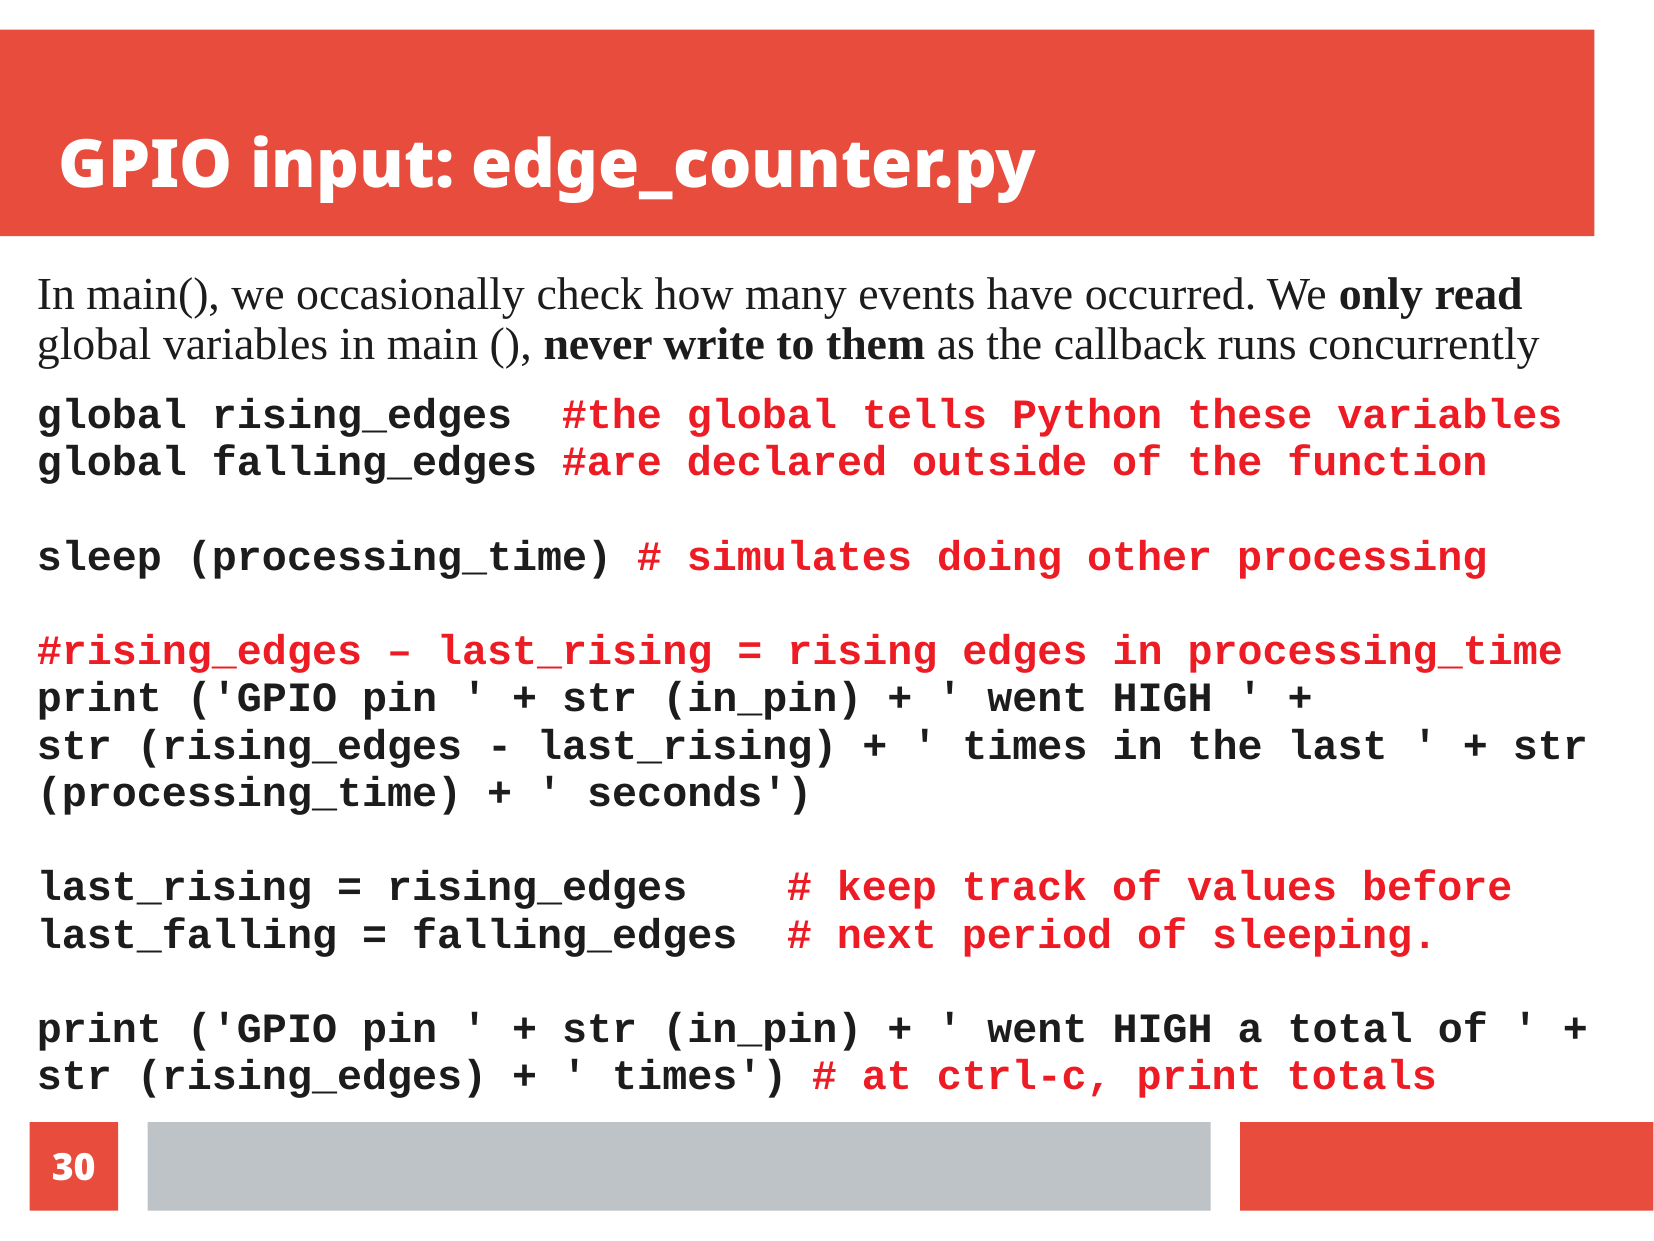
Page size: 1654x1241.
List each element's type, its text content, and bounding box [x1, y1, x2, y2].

title GPIO input: edge_counter.py [59, 59, 1595, 207]
list In main(), we occasionally check how many events have occurred. We only read global variables in main (), never write to them as the callback runs concurrently global rising_edges #the global tells Python these variables global falling_edges #are declared outside of the function sleep (processing_time) # simulates doing other processing #rising_edges – last_rising = rising edges in processing_time print ('GPIO pin ' + str (in_pin) + ' went HIGH ' + str (rising_edges - last_rising) + ' times in the last ' + str (processing_time) + ' seconds') last_rising = rising_edges # keep track of values before last_falling = falling_edges # next period of sleeping. print ('GPIO pin ' + str (in_pin) + ' went HIGH a total of ' + str (rising_edges) + ' times') # at ctrl-c, print totals [36, 268, 1624, 1119]
